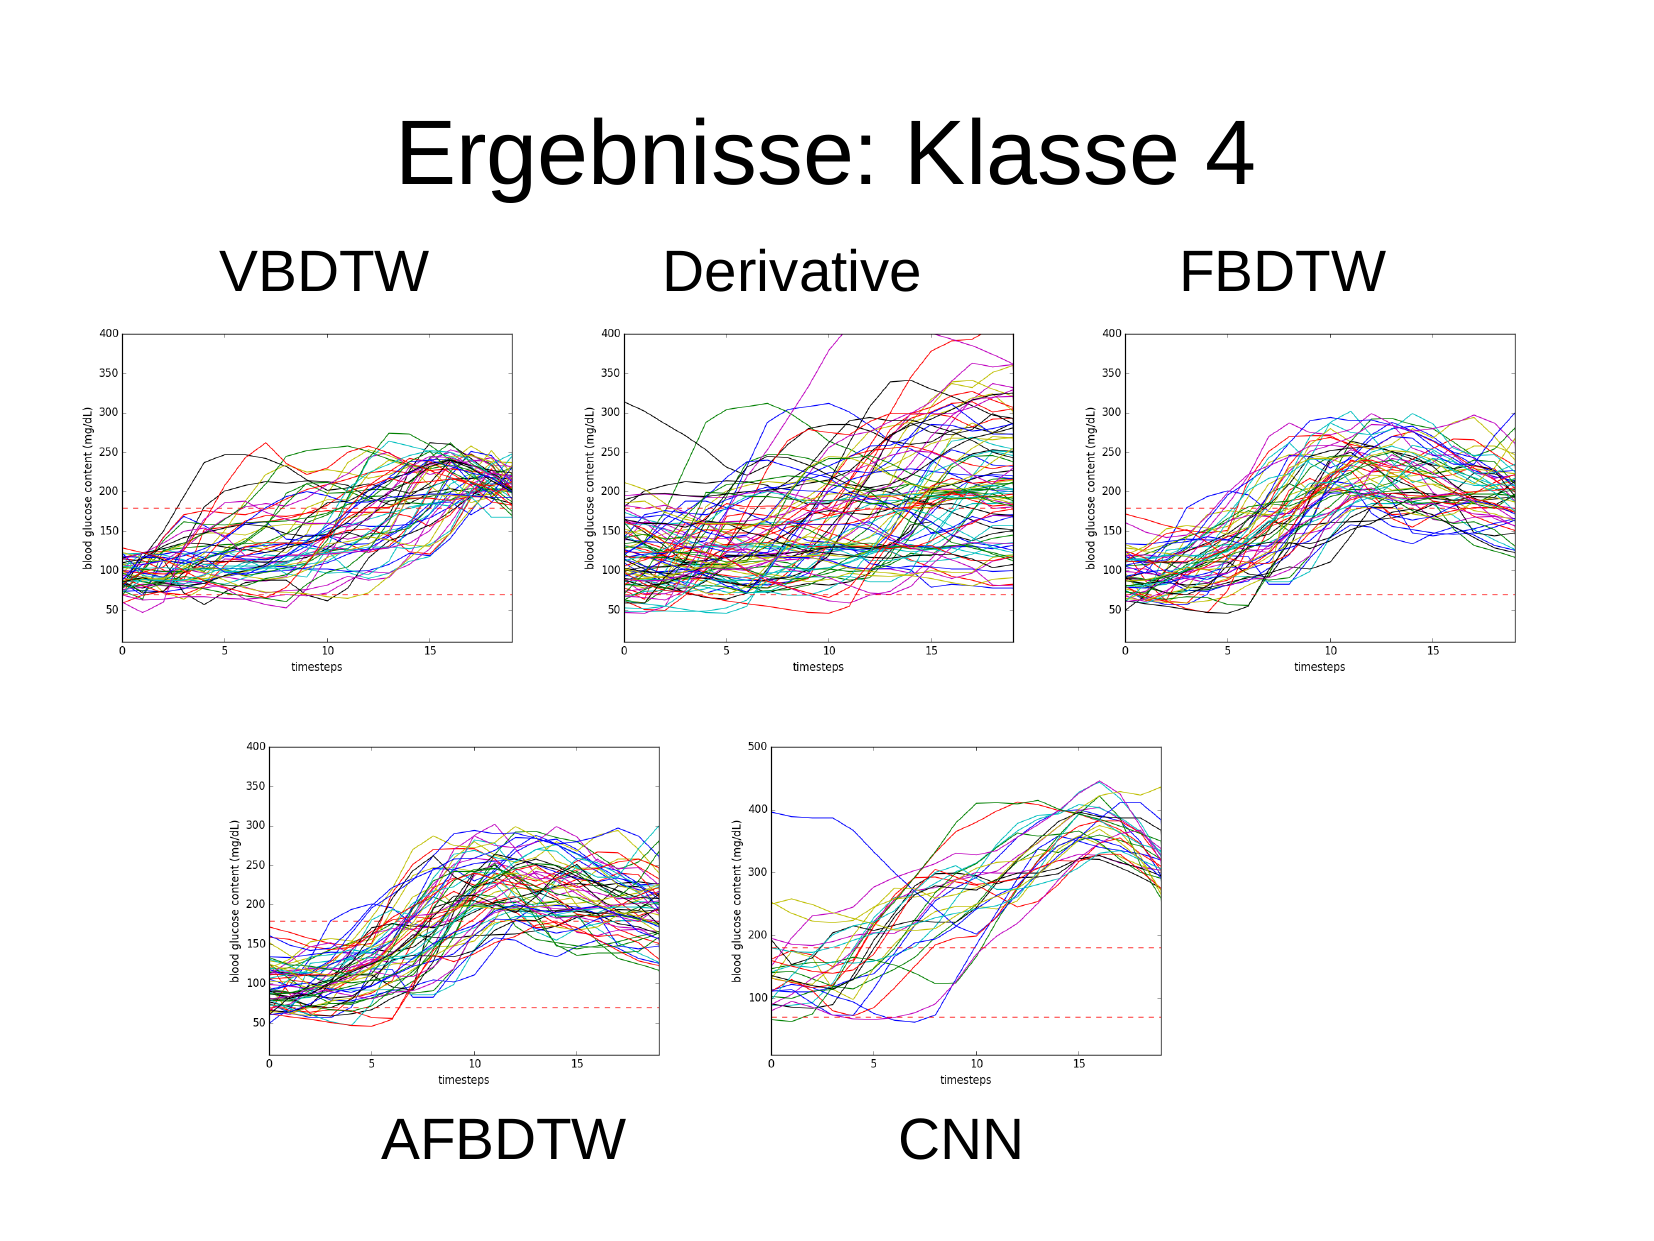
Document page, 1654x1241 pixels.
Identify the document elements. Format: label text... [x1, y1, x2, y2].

picture [206, 708, 1211, 1093]
picture [59, 308, 1565, 686]
title Ergebnisse: Klasse 4 [82, 49, 1571, 235]
text_box AFBDTW CNN [218, 1103, 1188, 1176]
text_box VBDTW Derivative FBDTW [23, 235, 1583, 308]
